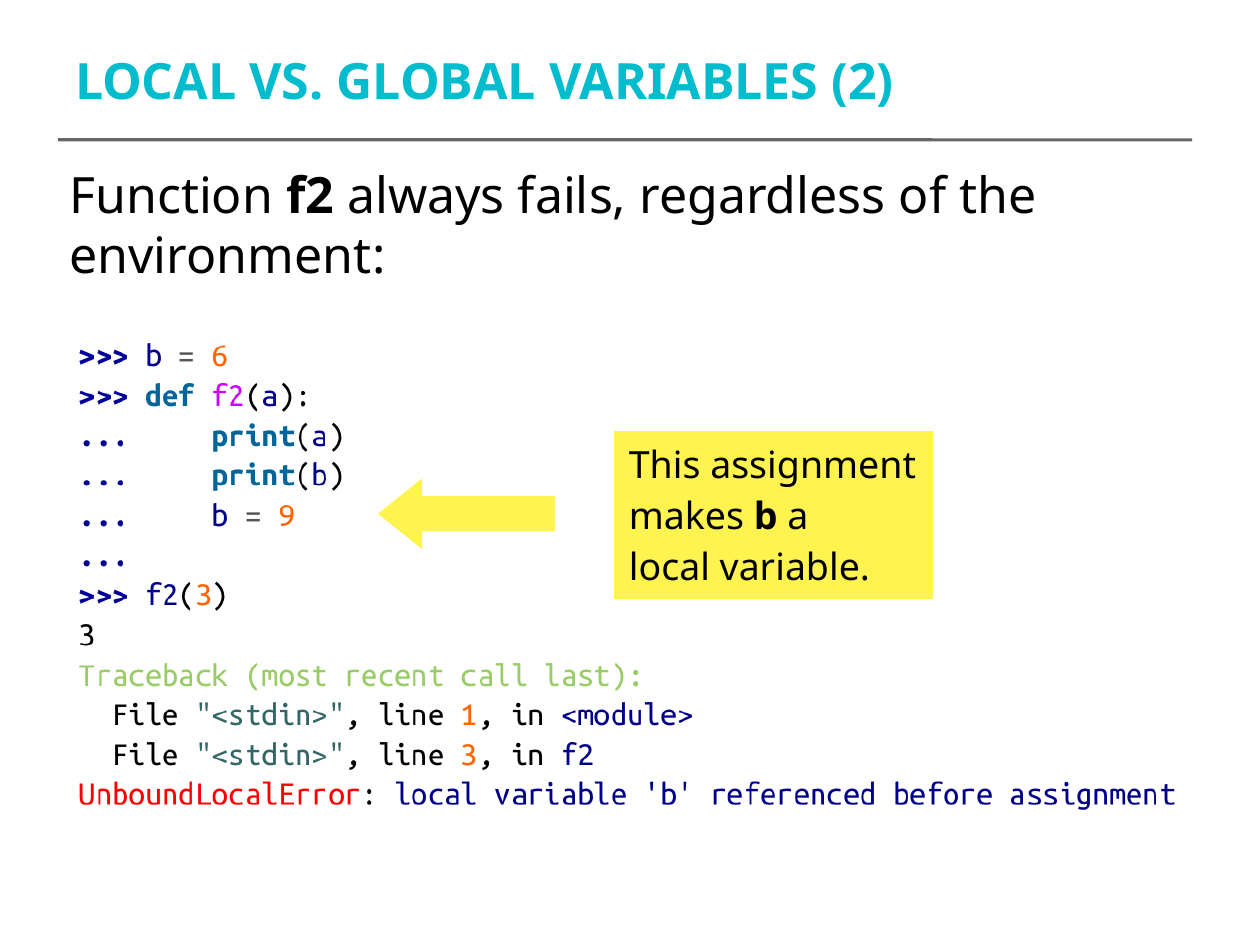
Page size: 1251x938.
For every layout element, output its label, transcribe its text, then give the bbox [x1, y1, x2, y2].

list Function f2 always fails, regardless of the environment: [56, 151, 1182, 325]
title LOCAL VS. GLOBAL VARIABLES (2) [62, 37, 1188, 122]
text_box [377, 478, 556, 550]
picture [55, 325, 1199, 827]
text_box This assignment makes b a local variable. [614, 431, 934, 599]
